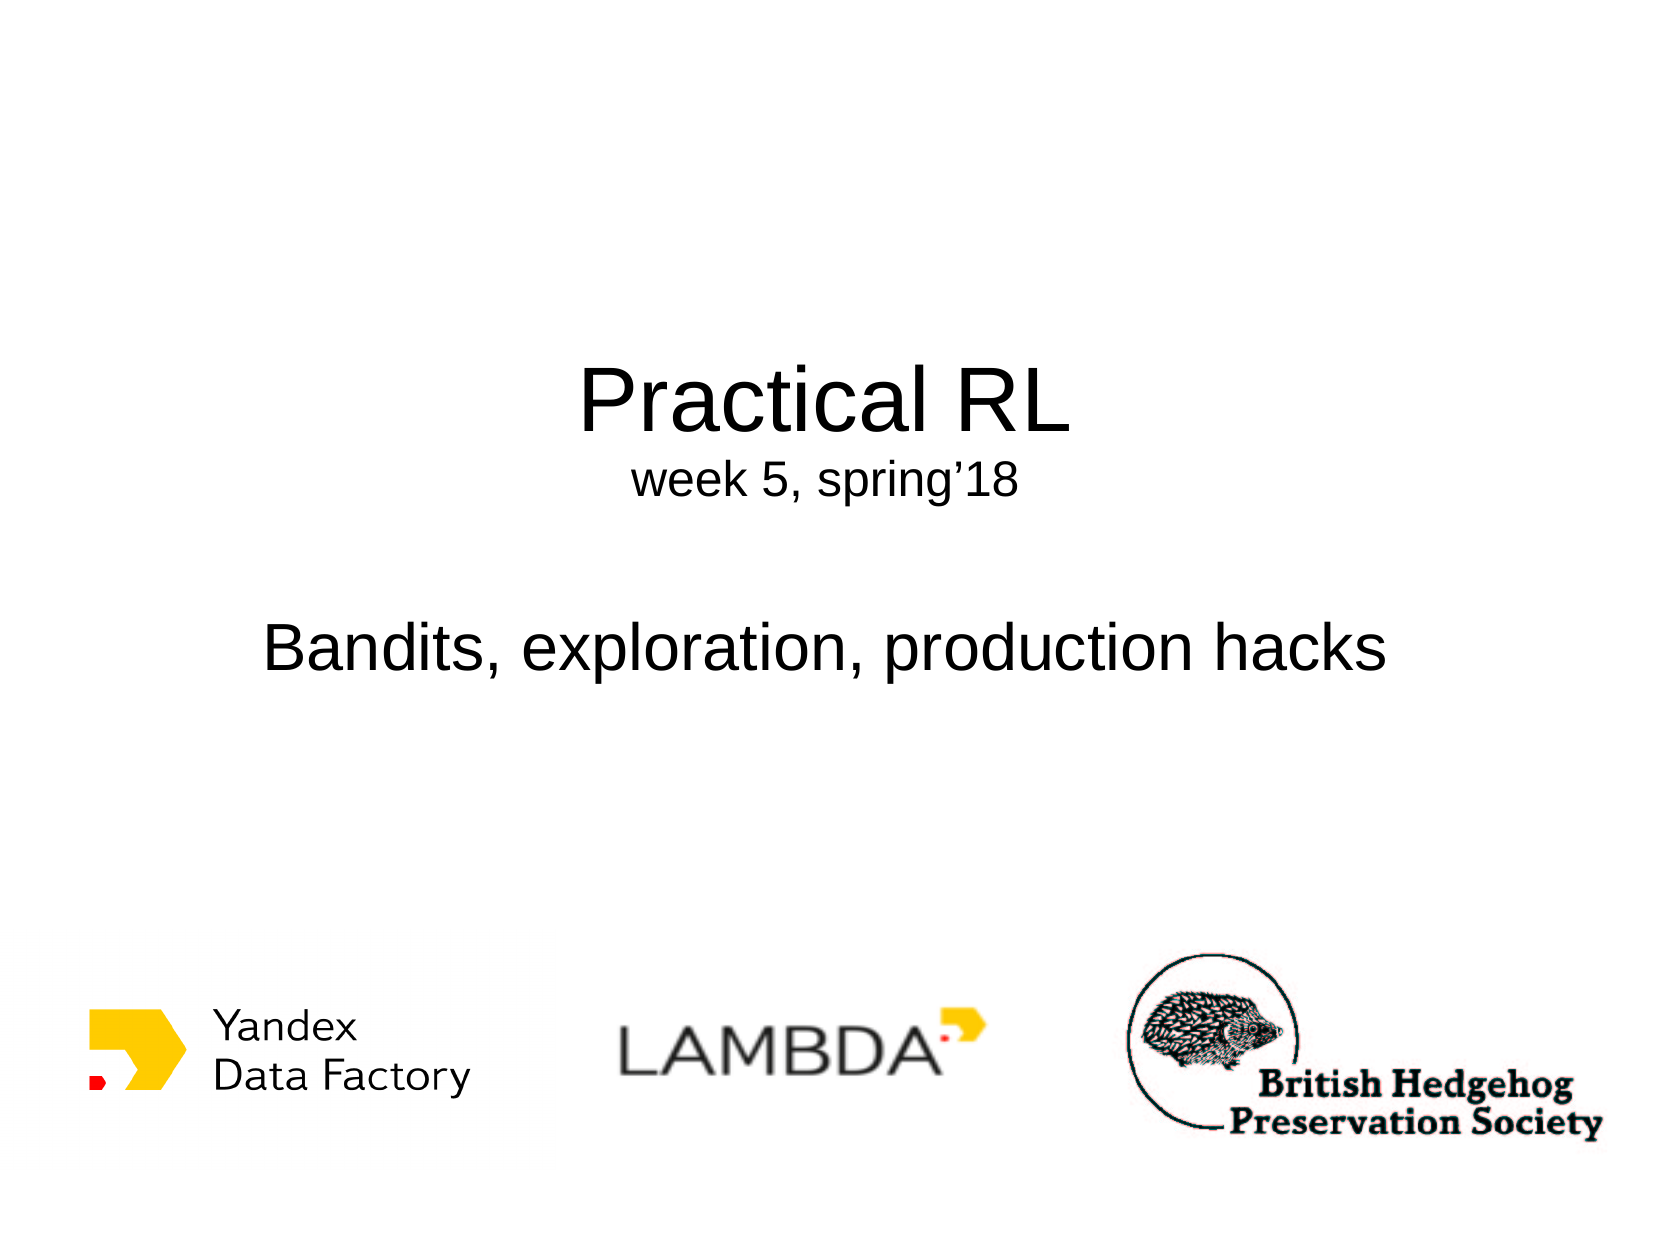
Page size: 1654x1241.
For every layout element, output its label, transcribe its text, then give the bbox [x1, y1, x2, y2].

text_box Practical RL week 5, spring’18 Bandits, exploration, production hacks [0, 311, 1654, 723]
picture [1050, 869, 1654, 1241]
picture [0, 929, 556, 1171]
picture [585, 872, 1006, 1213]
